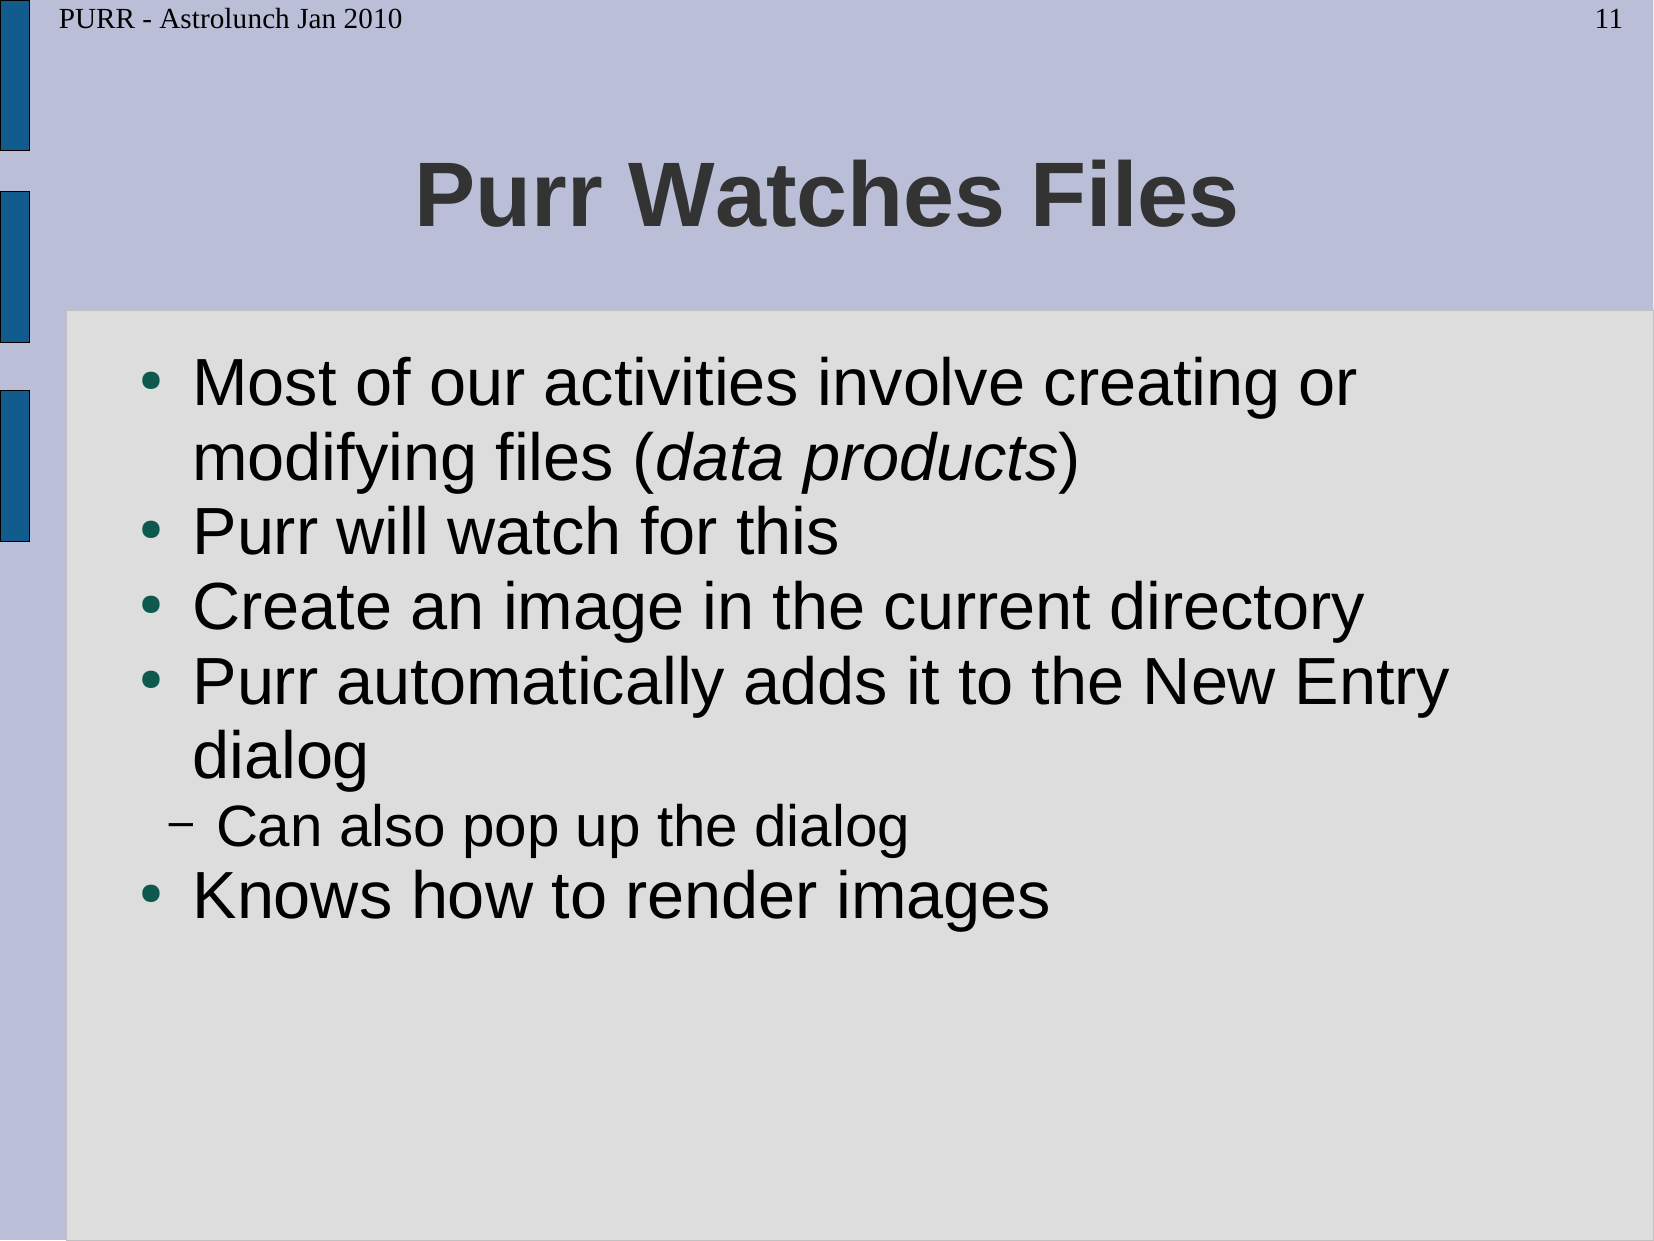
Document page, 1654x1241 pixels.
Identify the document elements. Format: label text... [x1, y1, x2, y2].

list Most of our activities involve creating or modifying files (data products) Purr will watch for this Create an image in the current directory Purr automatically adds it to the New Entry dialog Can also pop up the dialog Knows how to render images [121, 344, 1534, 1149]
title Purr Watches Files [121, 98, 1534, 291]
